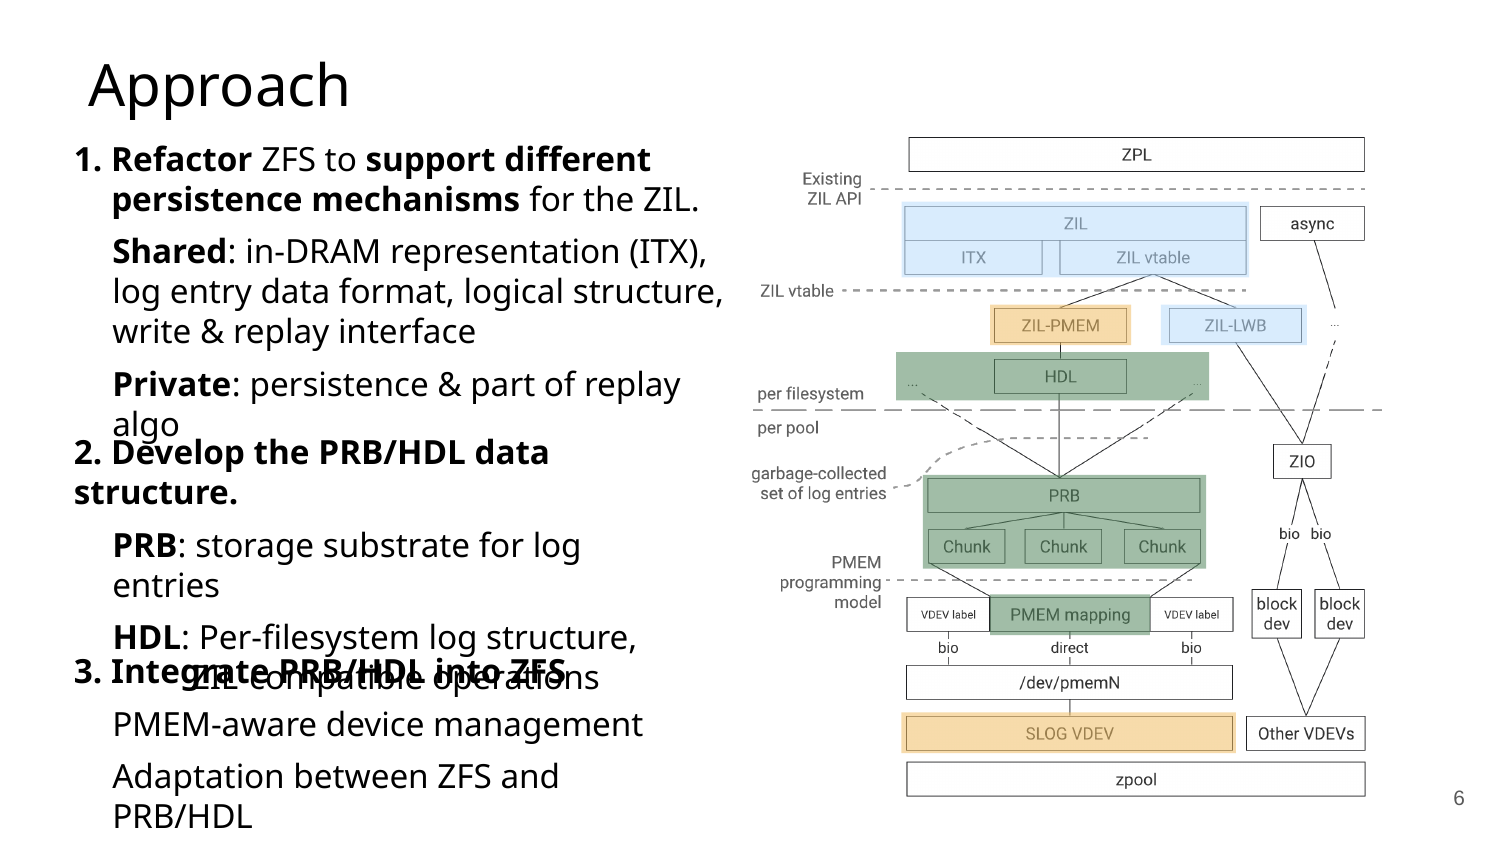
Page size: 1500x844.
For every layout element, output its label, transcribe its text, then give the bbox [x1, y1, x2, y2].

text_box [990, 304, 1132, 346]
picture [719, 104, 1416, 830]
title Approach [73, 33, 1069, 123]
text_box 3. Integrate PRB/HDL into ZFS PMEM-aware device management Adaptation between ZFS and PRB/HDL [58, 635, 705, 813]
text_box 2. Develop the PRB/HDL data structure. PRB: storage substrate for log entries HDL: Per-filesystem log structure, ZIL-compatible operations [58, 416, 705, 630]
text_box [901, 201, 1250, 278]
text_box [922, 474, 1207, 569]
text_box [896, 352, 1210, 401]
text_box [901, 712, 1236, 754]
text_box 1. Refactor ZFS to support different persistence mechanisms for the ZIL. Shared: in-DRAM representation (ITX), log entry data format, logical structure, write & replay interface Private: persistence & part of replay algo [58, 123, 741, 449]
text_box [1160, 304, 1307, 346]
text_box [990, 594, 1150, 636]
slide_number <number> [1416, 764, 1480, 830]
